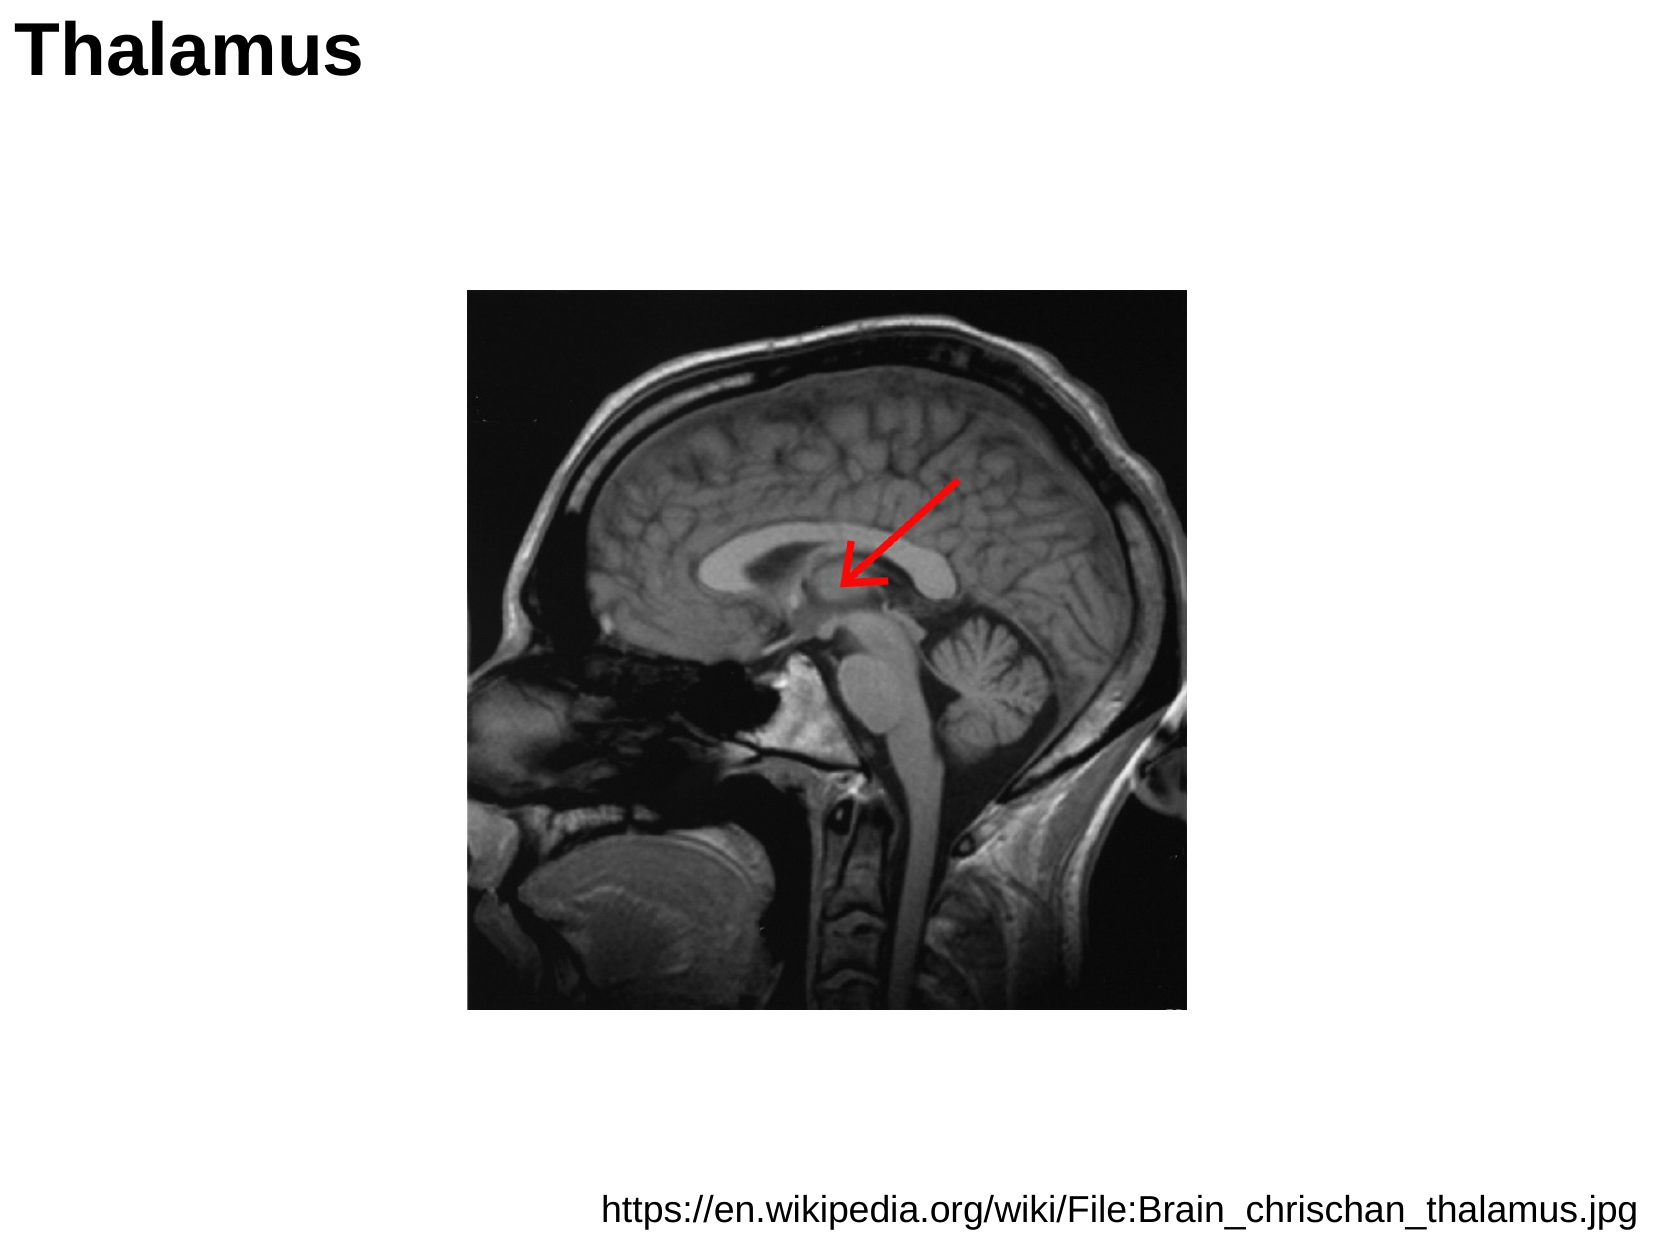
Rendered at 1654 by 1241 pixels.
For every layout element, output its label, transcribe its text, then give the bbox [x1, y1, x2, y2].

picture [467, 290, 1187, 1010]
text_box Thalamus [0, 0, 380, 99]
text_box https://en.wikipedia.org/wiki/File:Brain_chrischan_thalamus.jpg [586, 1181, 1654, 1238]
